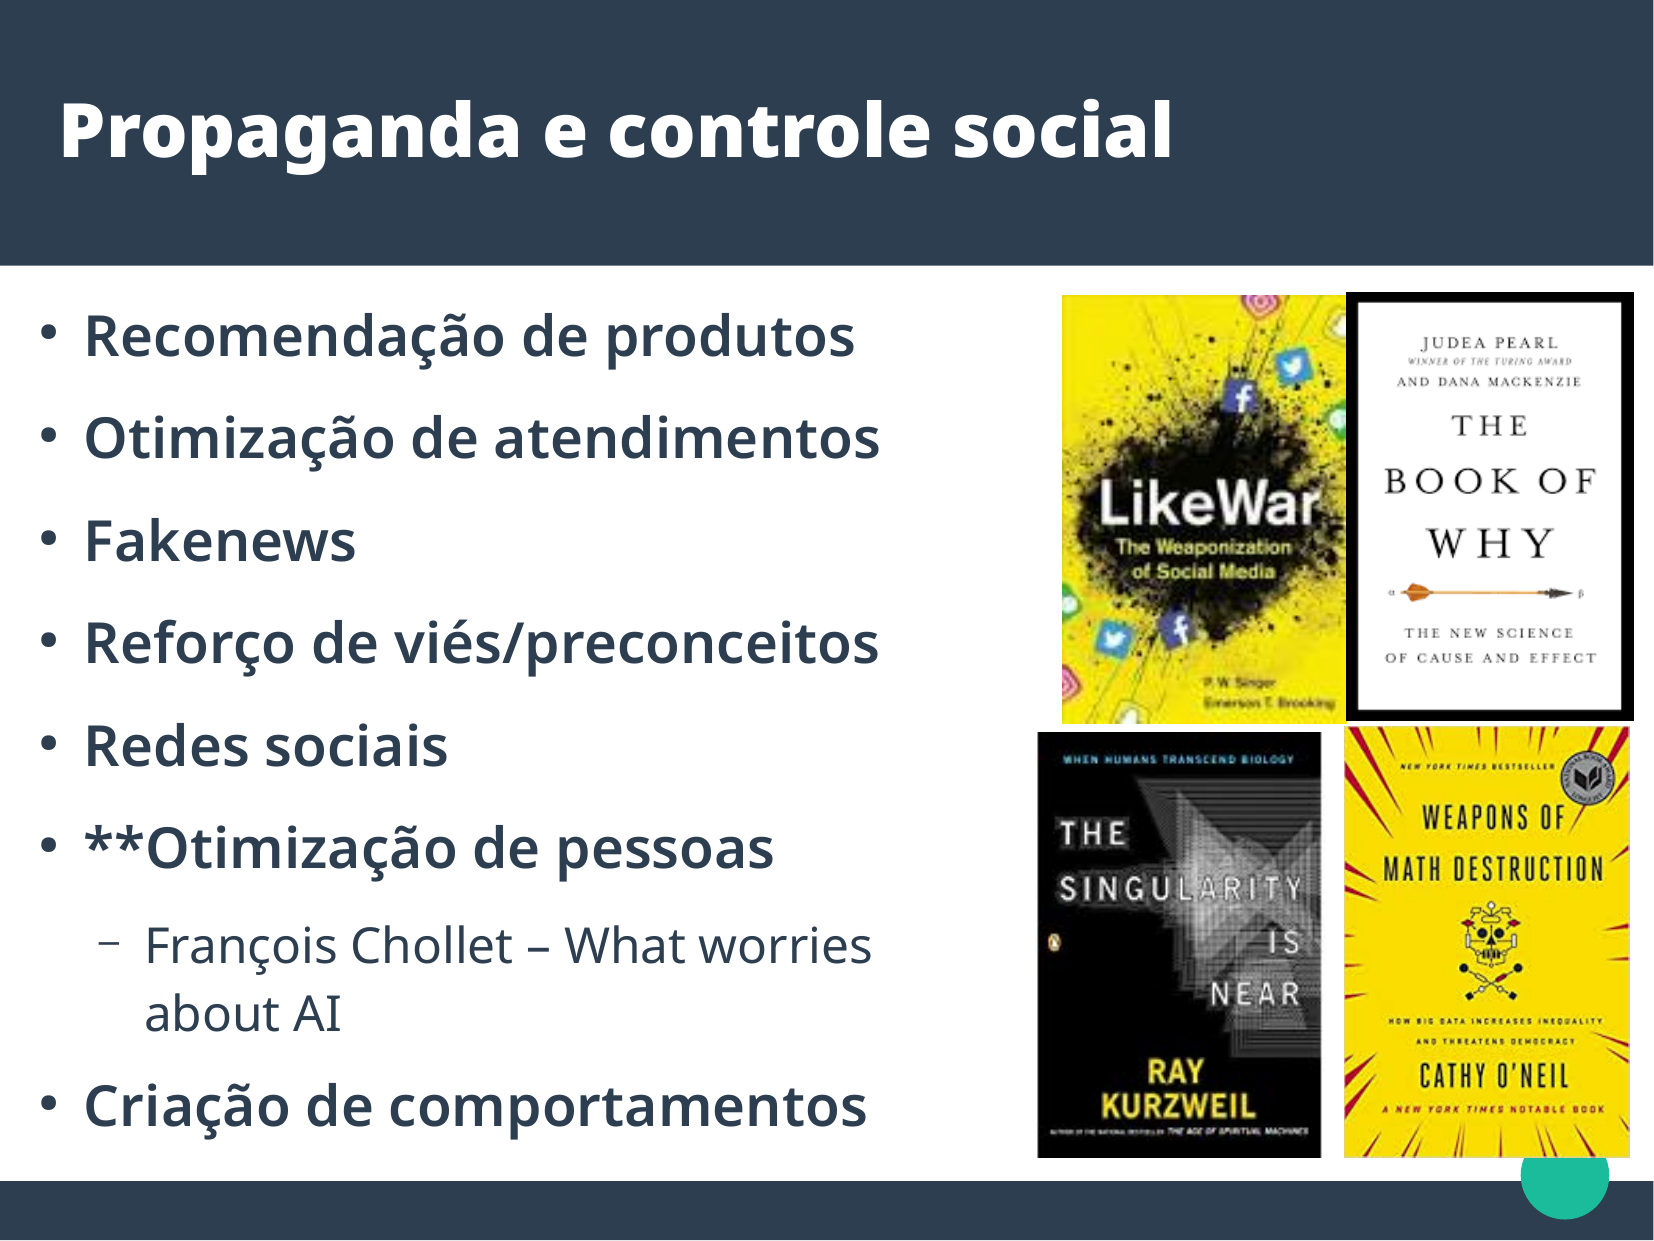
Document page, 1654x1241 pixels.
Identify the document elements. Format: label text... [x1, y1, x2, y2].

list Recomendação de produtos Otimização de atendimentos Fakenews Reforço de viés/preconceitos Redes sociais **Otimização de pessoas François Chollet – What worries about AI Criação de comportamentos [23, 295, 1028, 1158]
picture [1028, 726, 1630, 1158]
title Propaganda e controle social [59, 49, 1595, 207]
picture [1062, 292, 1634, 724]
